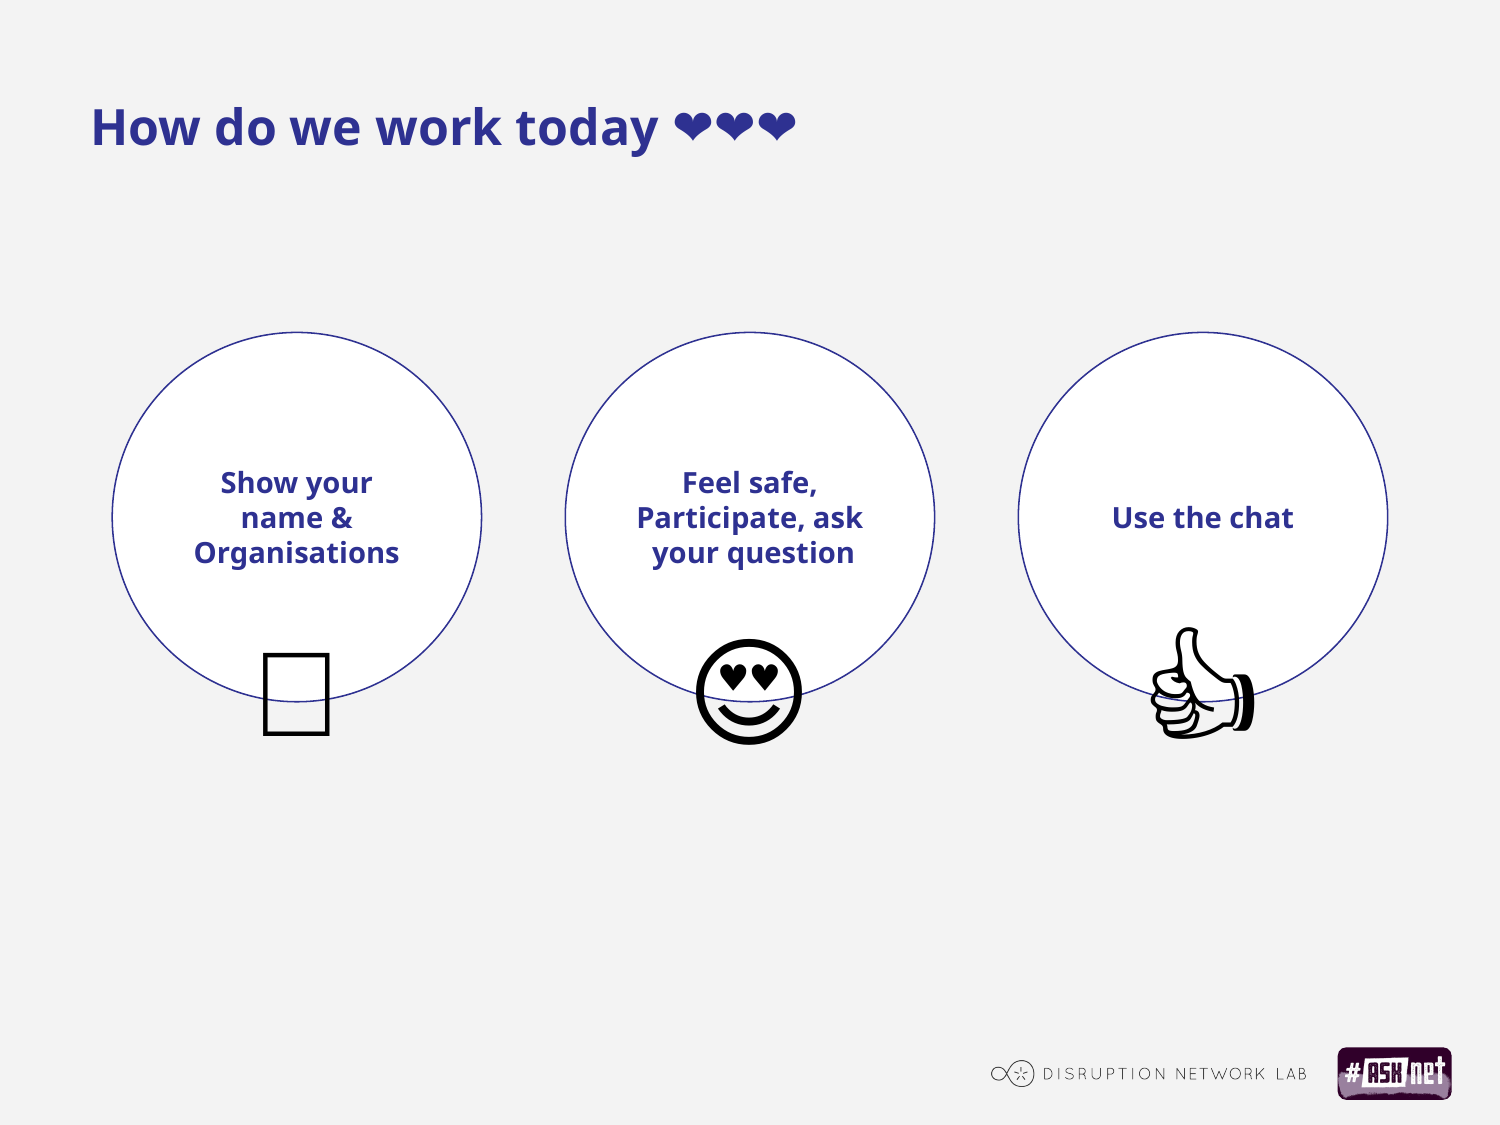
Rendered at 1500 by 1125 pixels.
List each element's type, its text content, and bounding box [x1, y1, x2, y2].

text_box Show your name & Organisations [112, 332, 482, 603]
text_box Feel safe, Participate, ask your question [565, 332, 935, 603]
text_box 😍 [565, 503, 935, 874]
text_box 👋 [112, 503, 482, 874]
picture [1337, 1047, 1452, 1100]
text_box Use the chat [1018, 332, 1388, 603]
text_box How do we work today ❤️❤️❤️ [75, 80, 1168, 144]
picture [991, 1060, 1306, 1087]
text_box 👍 [1018, 503, 1388, 874]
